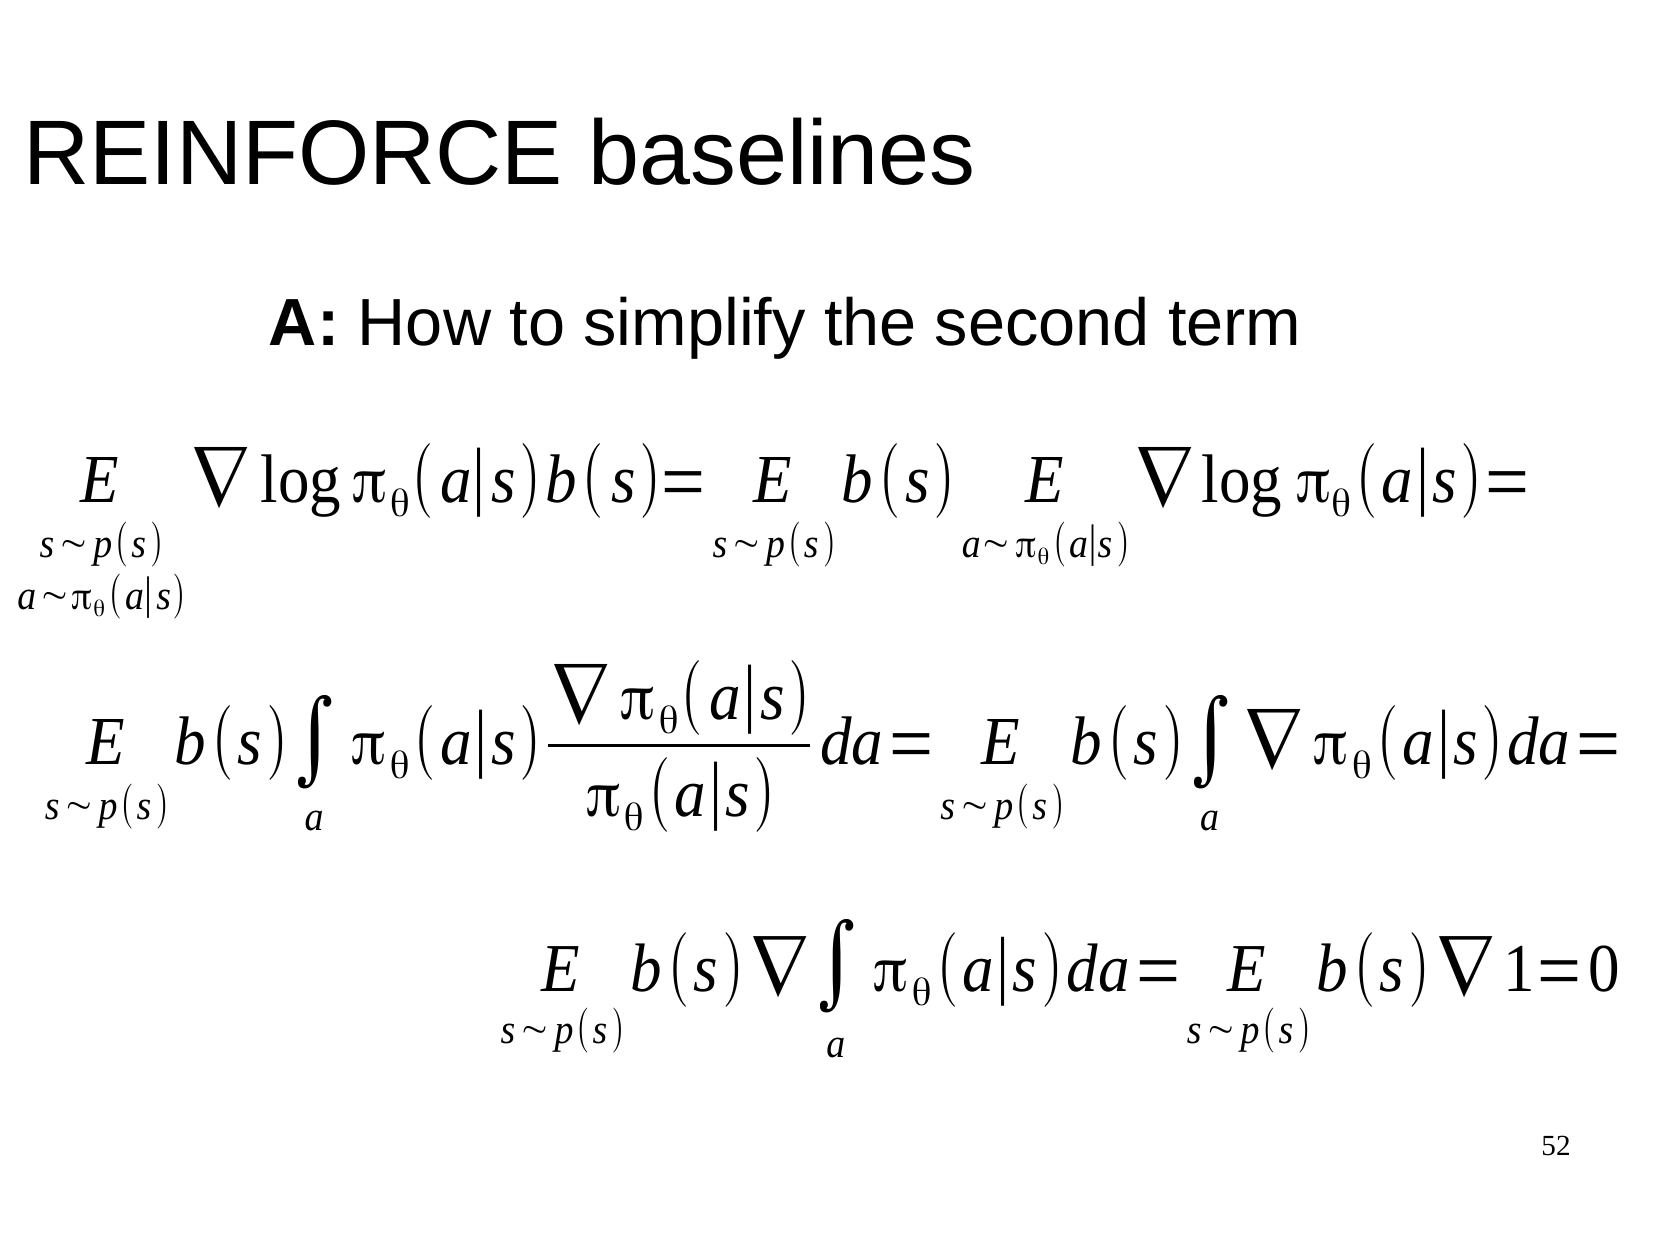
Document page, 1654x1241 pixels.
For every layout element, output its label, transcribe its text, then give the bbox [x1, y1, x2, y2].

chart [484, 915, 1637, 1065]
title REINFORCE baselines [23, 49, 1512, 257]
text_box A: How to simplify the second term [254, 277, 1403, 368]
chart [1, 440, 1551, 622]
chart [29, 657, 1642, 840]
